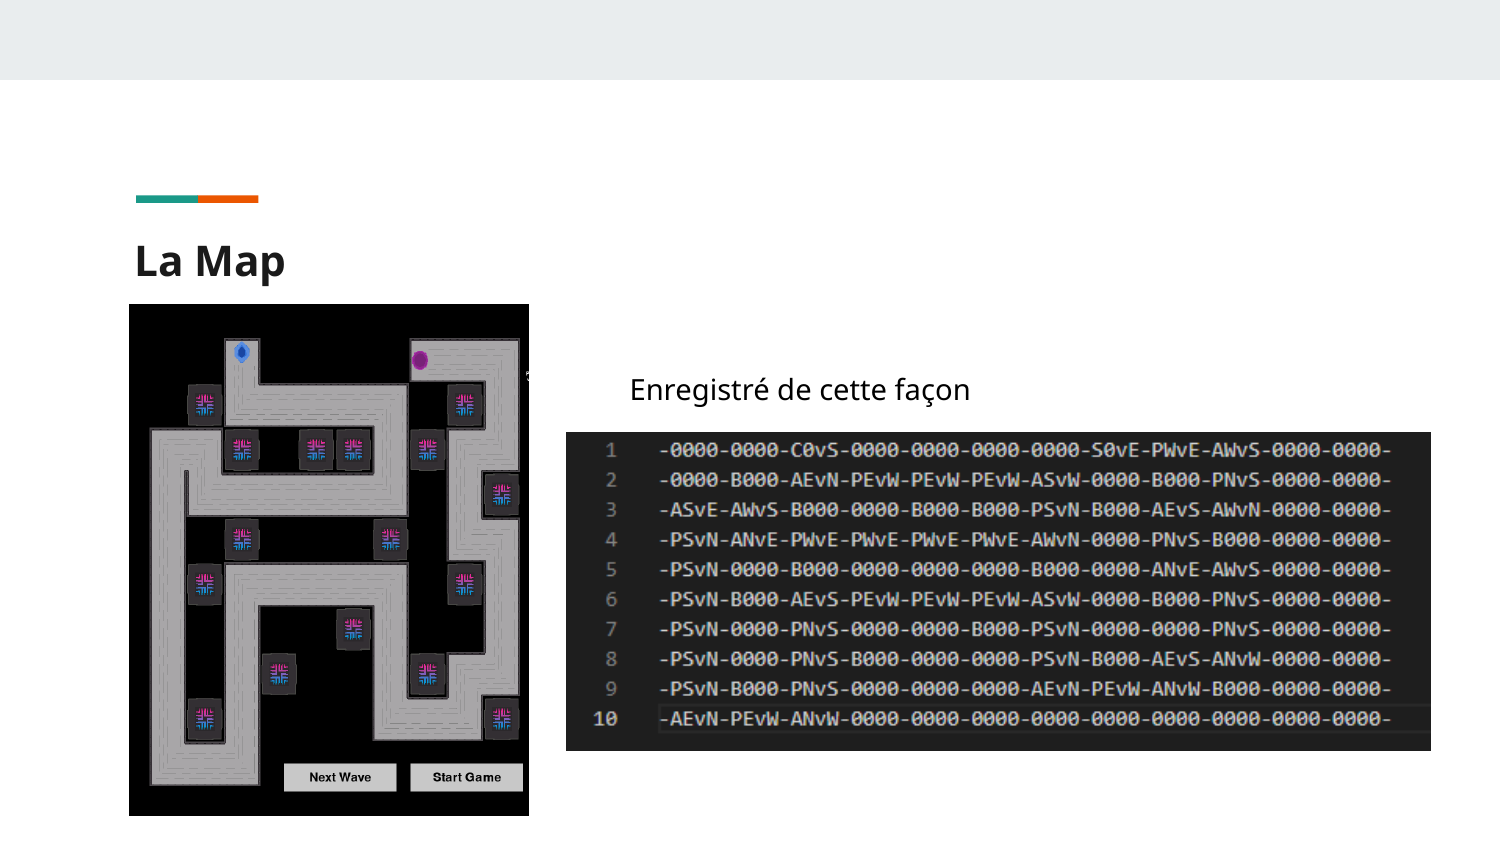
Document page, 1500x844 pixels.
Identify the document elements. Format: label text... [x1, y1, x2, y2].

title La Map [119, 216, 1381, 305]
picture [566, 432, 1431, 751]
text_box Enregistré de cette façon [614, 356, 1372, 422]
picture [129, 304, 529, 816]
